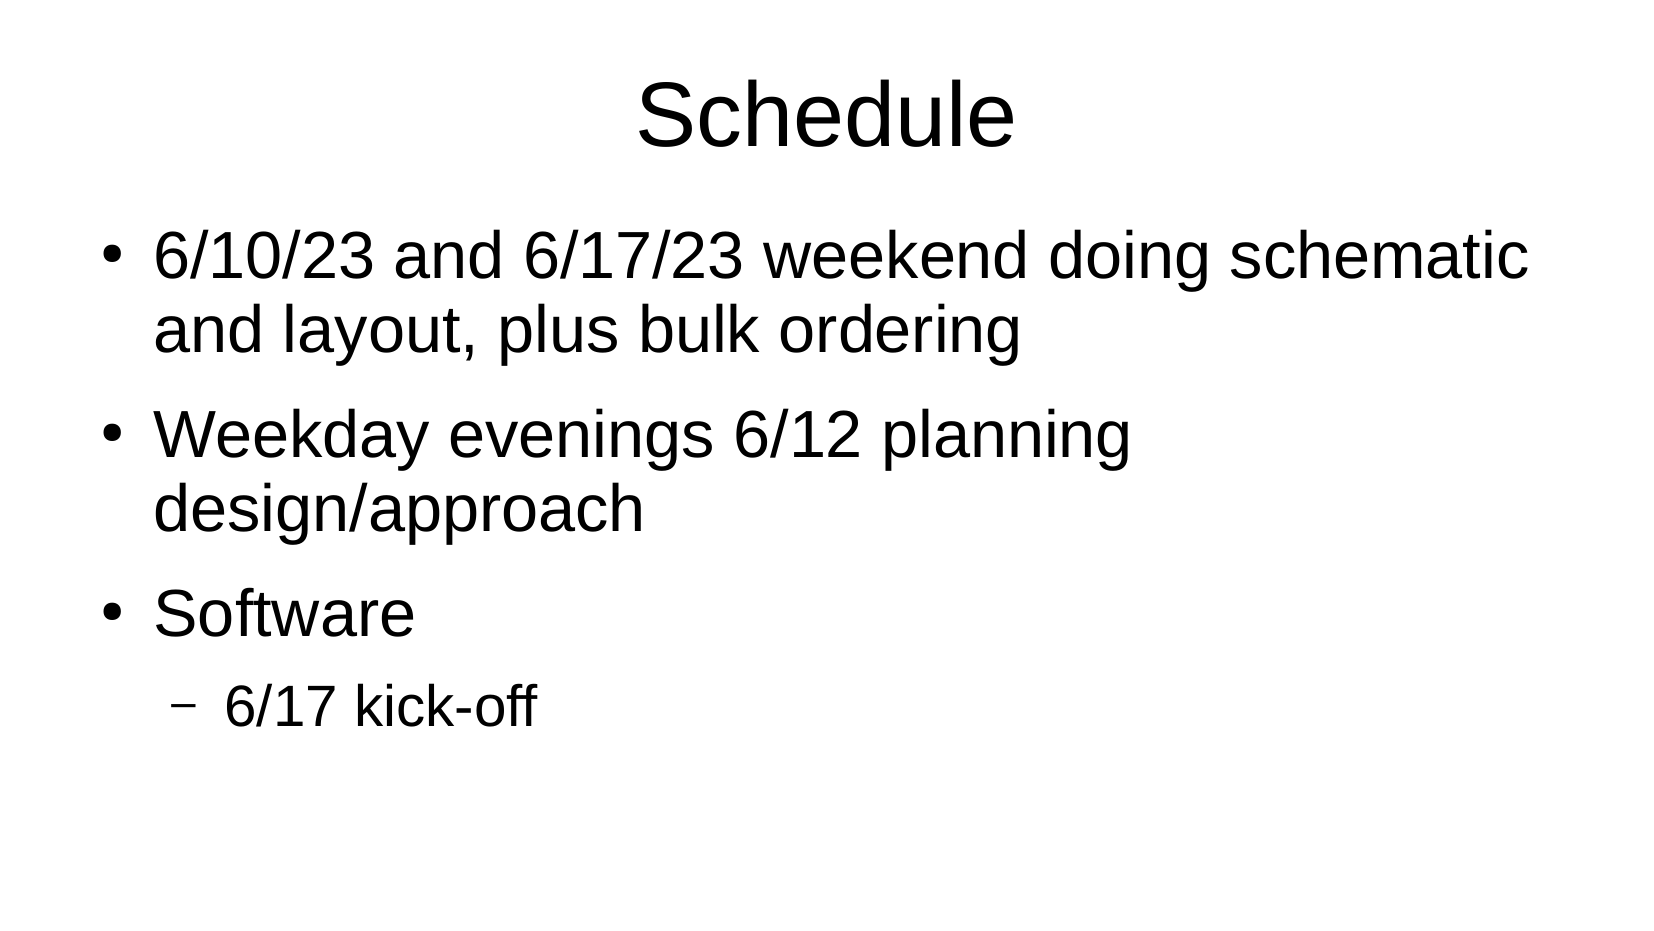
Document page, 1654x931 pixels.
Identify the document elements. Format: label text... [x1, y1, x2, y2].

list 6/10/23 and 6/17/23 weekend doing schematic and layout, plus bulk ordering Weekday evenings 6/12 planning design/approach Software 6/17 kick-off [82, 217, 1571, 758]
title Schedule [82, 37, 1571, 193]
